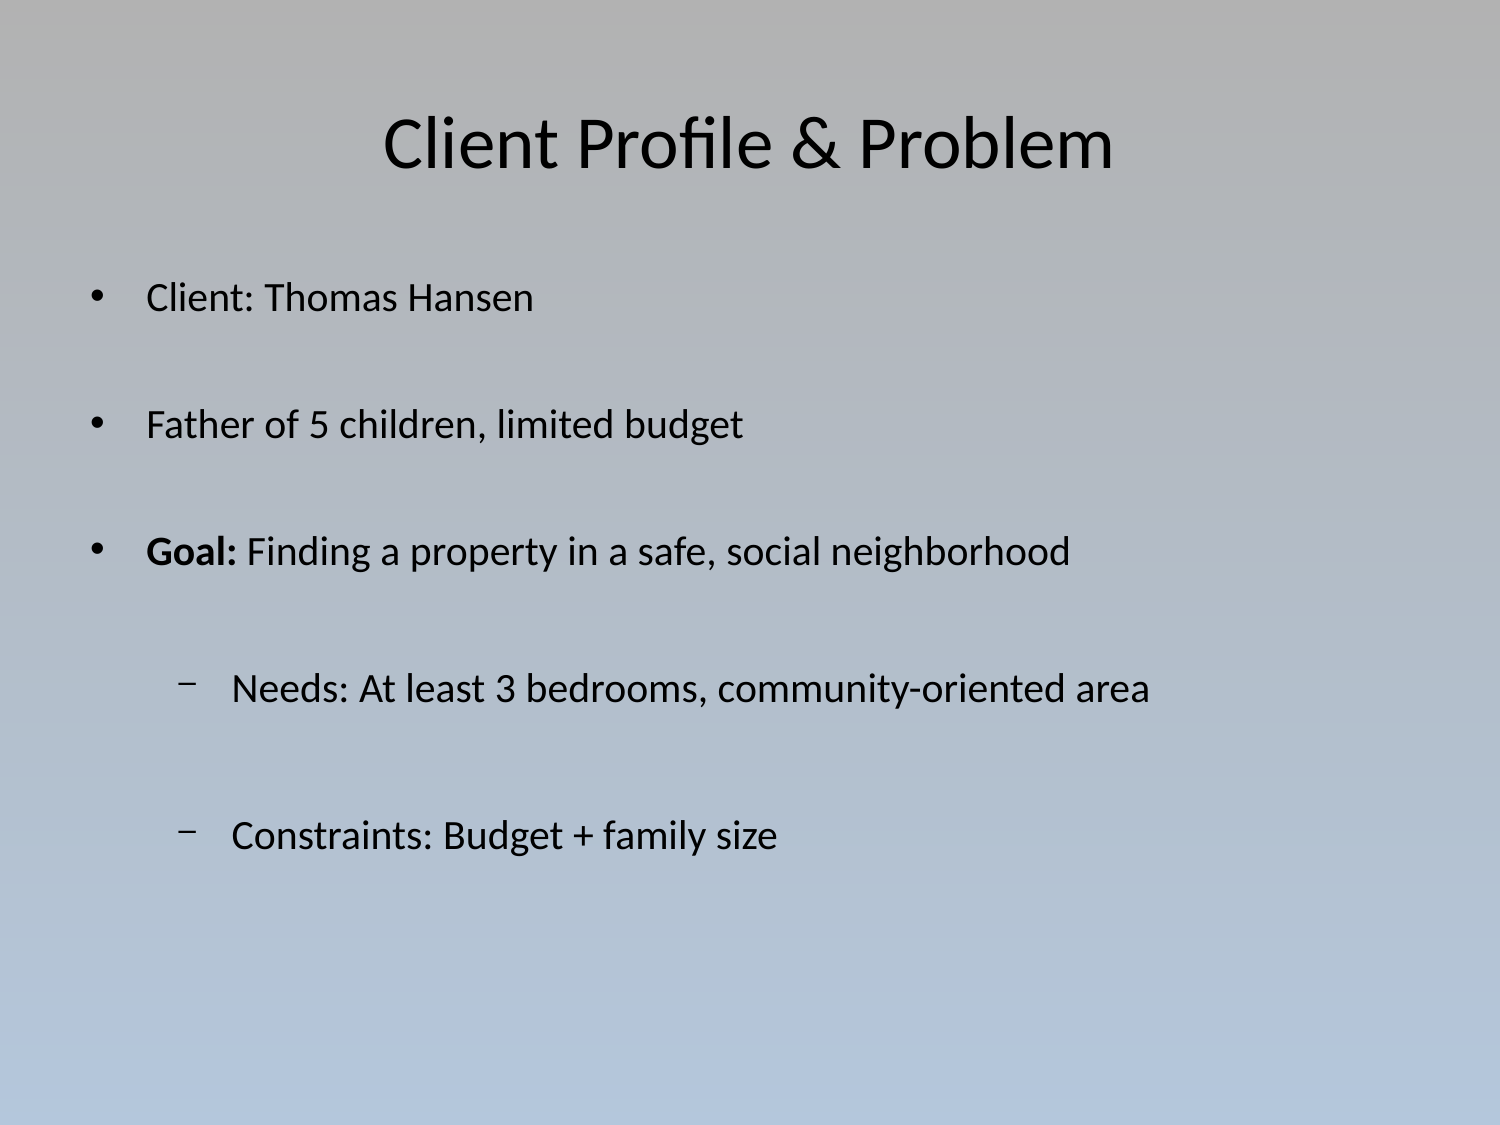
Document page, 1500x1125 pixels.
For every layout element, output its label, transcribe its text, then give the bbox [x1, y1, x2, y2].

list Client: Thomas Hansen Father of 5 children, limited budget Goal: Finding a property in a safe, social neighborhood Needs: At least 3 bedrooms, community-oriented area Constraints: Budget + family size [75, 262, 1425, 1005]
title Client Profile & Problem [75, 45, 1425, 233]
